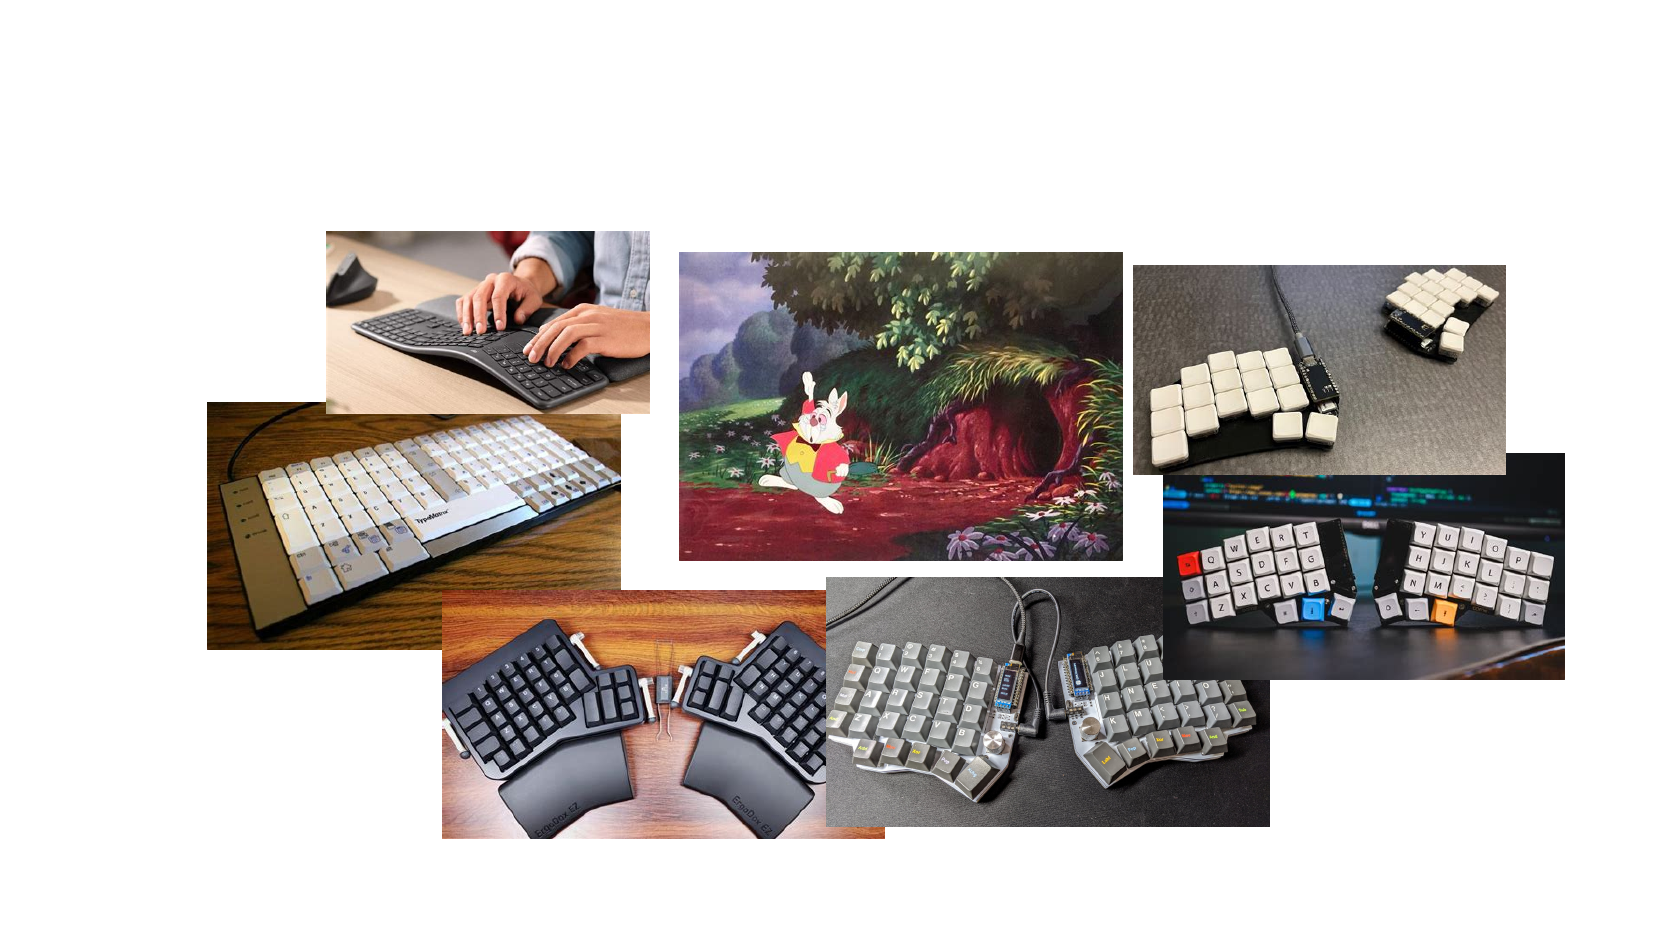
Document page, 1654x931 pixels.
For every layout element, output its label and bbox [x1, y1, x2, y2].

picture [207, 231, 1565, 839]
picture [679, 252, 1123, 562]
